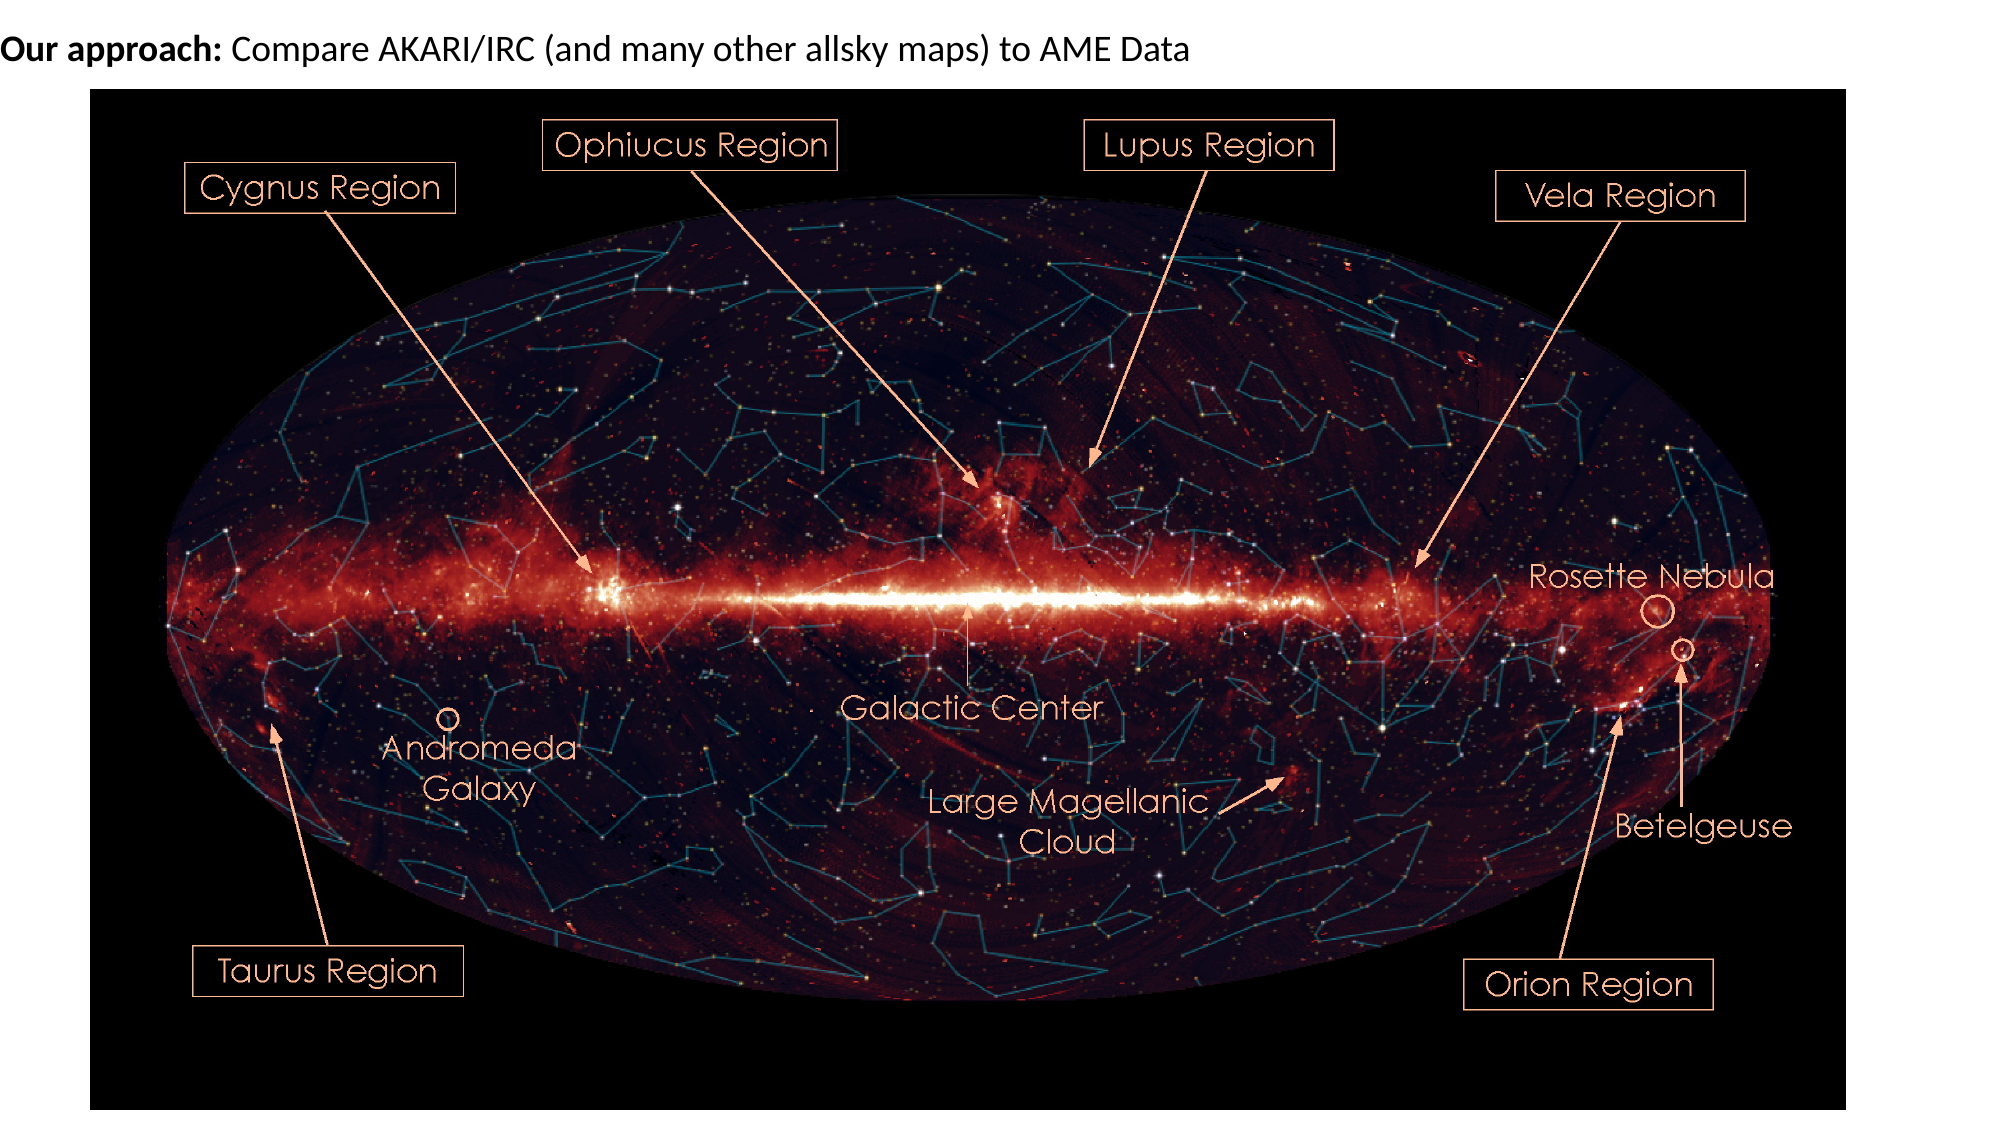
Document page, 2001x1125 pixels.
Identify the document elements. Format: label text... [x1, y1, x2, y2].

picture [90, 89, 1846, 1110]
title Our approach: Compare AKARI/IRC (and many other allsky maps) to AME Data [0, 0, 1531, 105]
